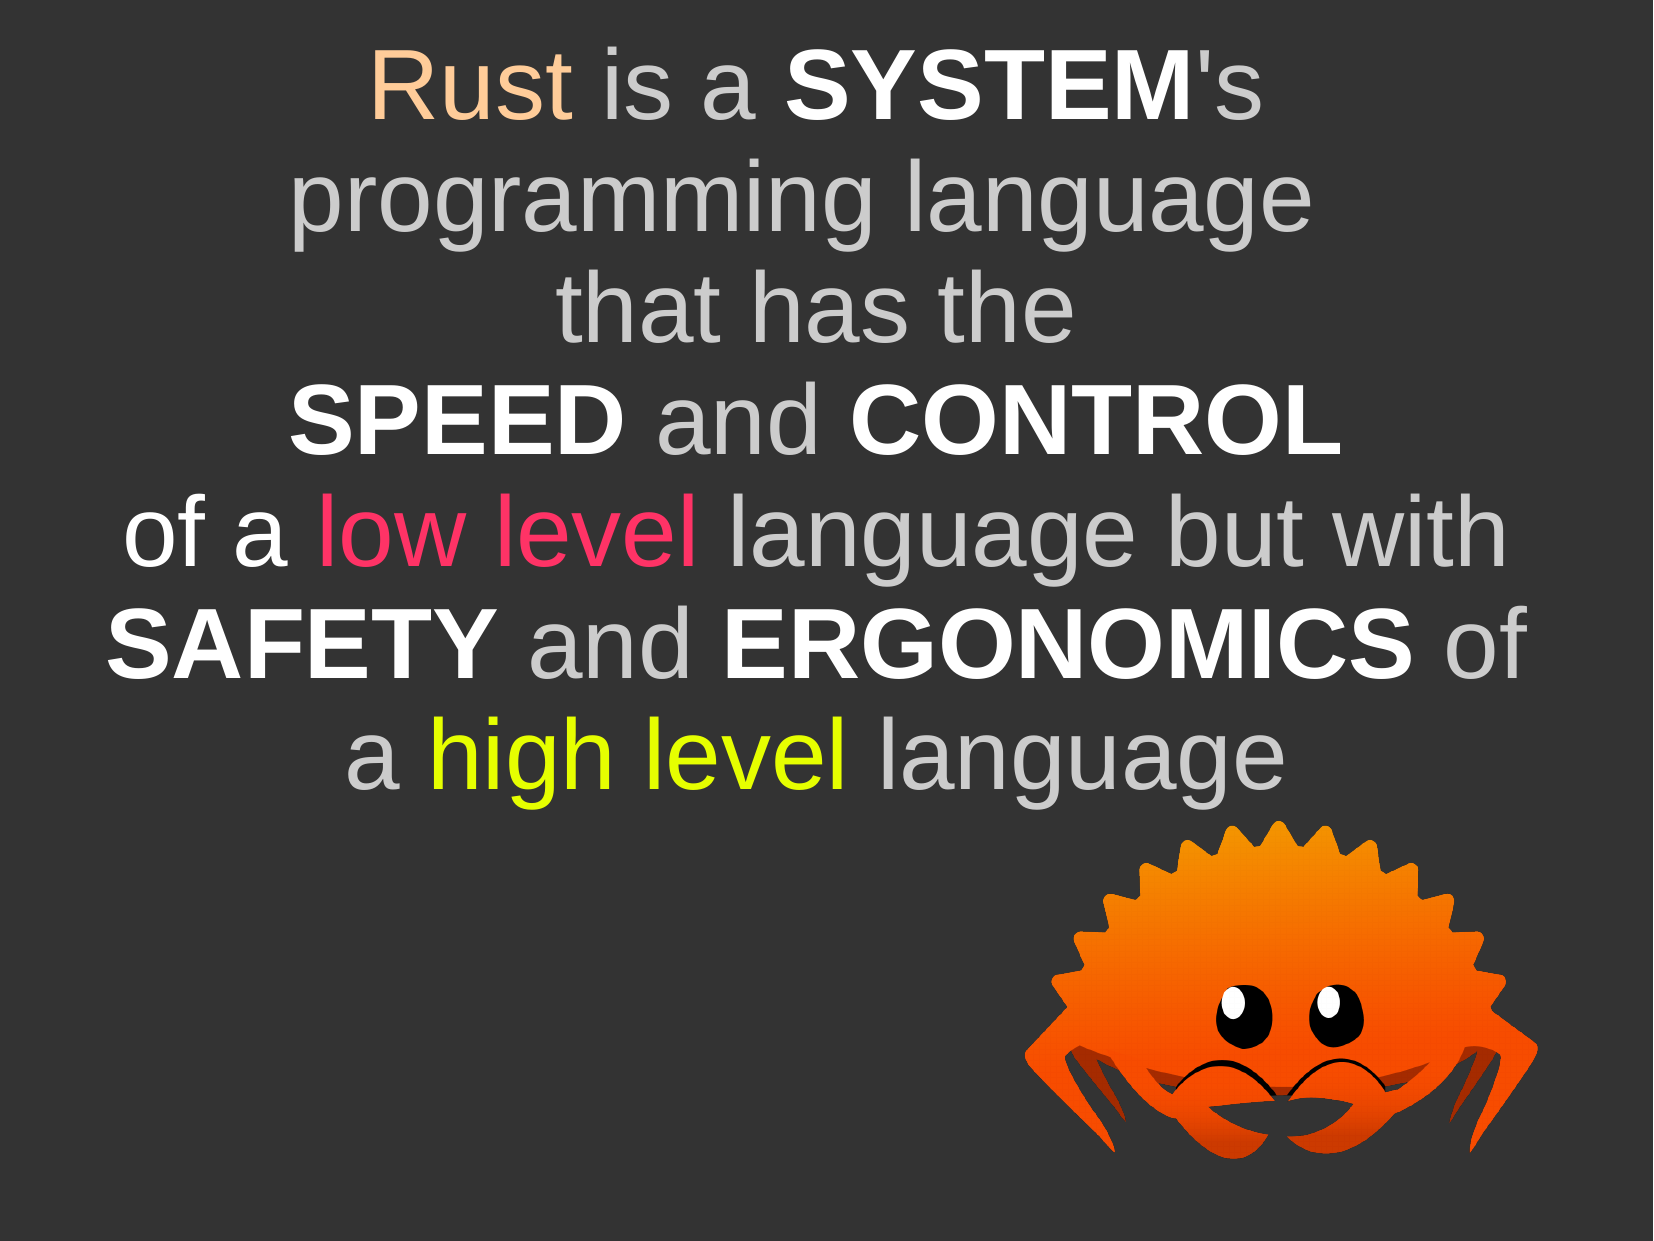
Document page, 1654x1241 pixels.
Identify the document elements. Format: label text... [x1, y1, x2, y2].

picture [1005, 813, 1557, 1171]
title Rust is a SYSTEM's programming language that has the SPEED and CONTROL of a low level language but with SAFETY and ERGONOMICS of a high level language [72, 27, 1561, 813]
